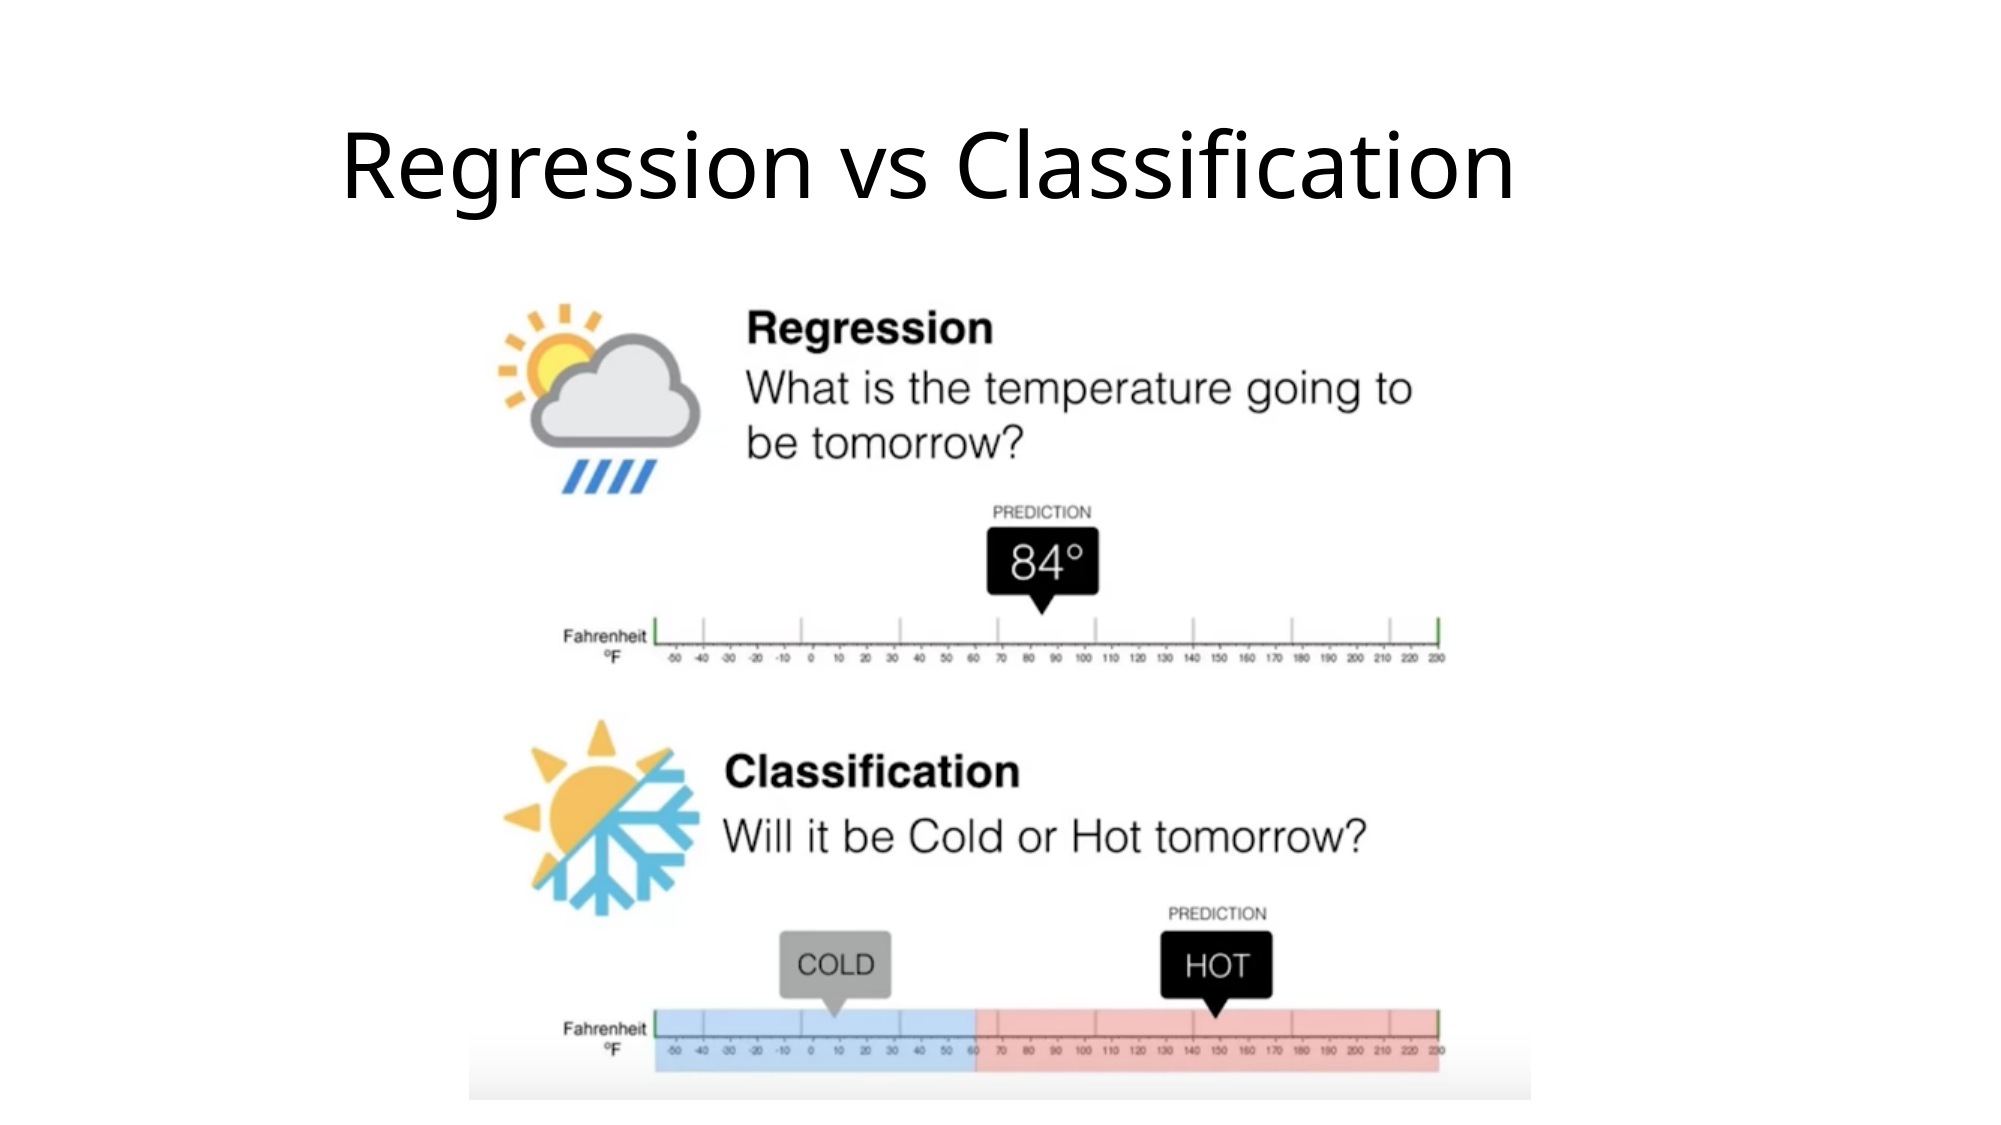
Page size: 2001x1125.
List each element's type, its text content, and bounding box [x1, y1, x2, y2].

picture [469, 274, 1531, 1100]
title Regression vs Classification [324, 87, 1675, 250]
